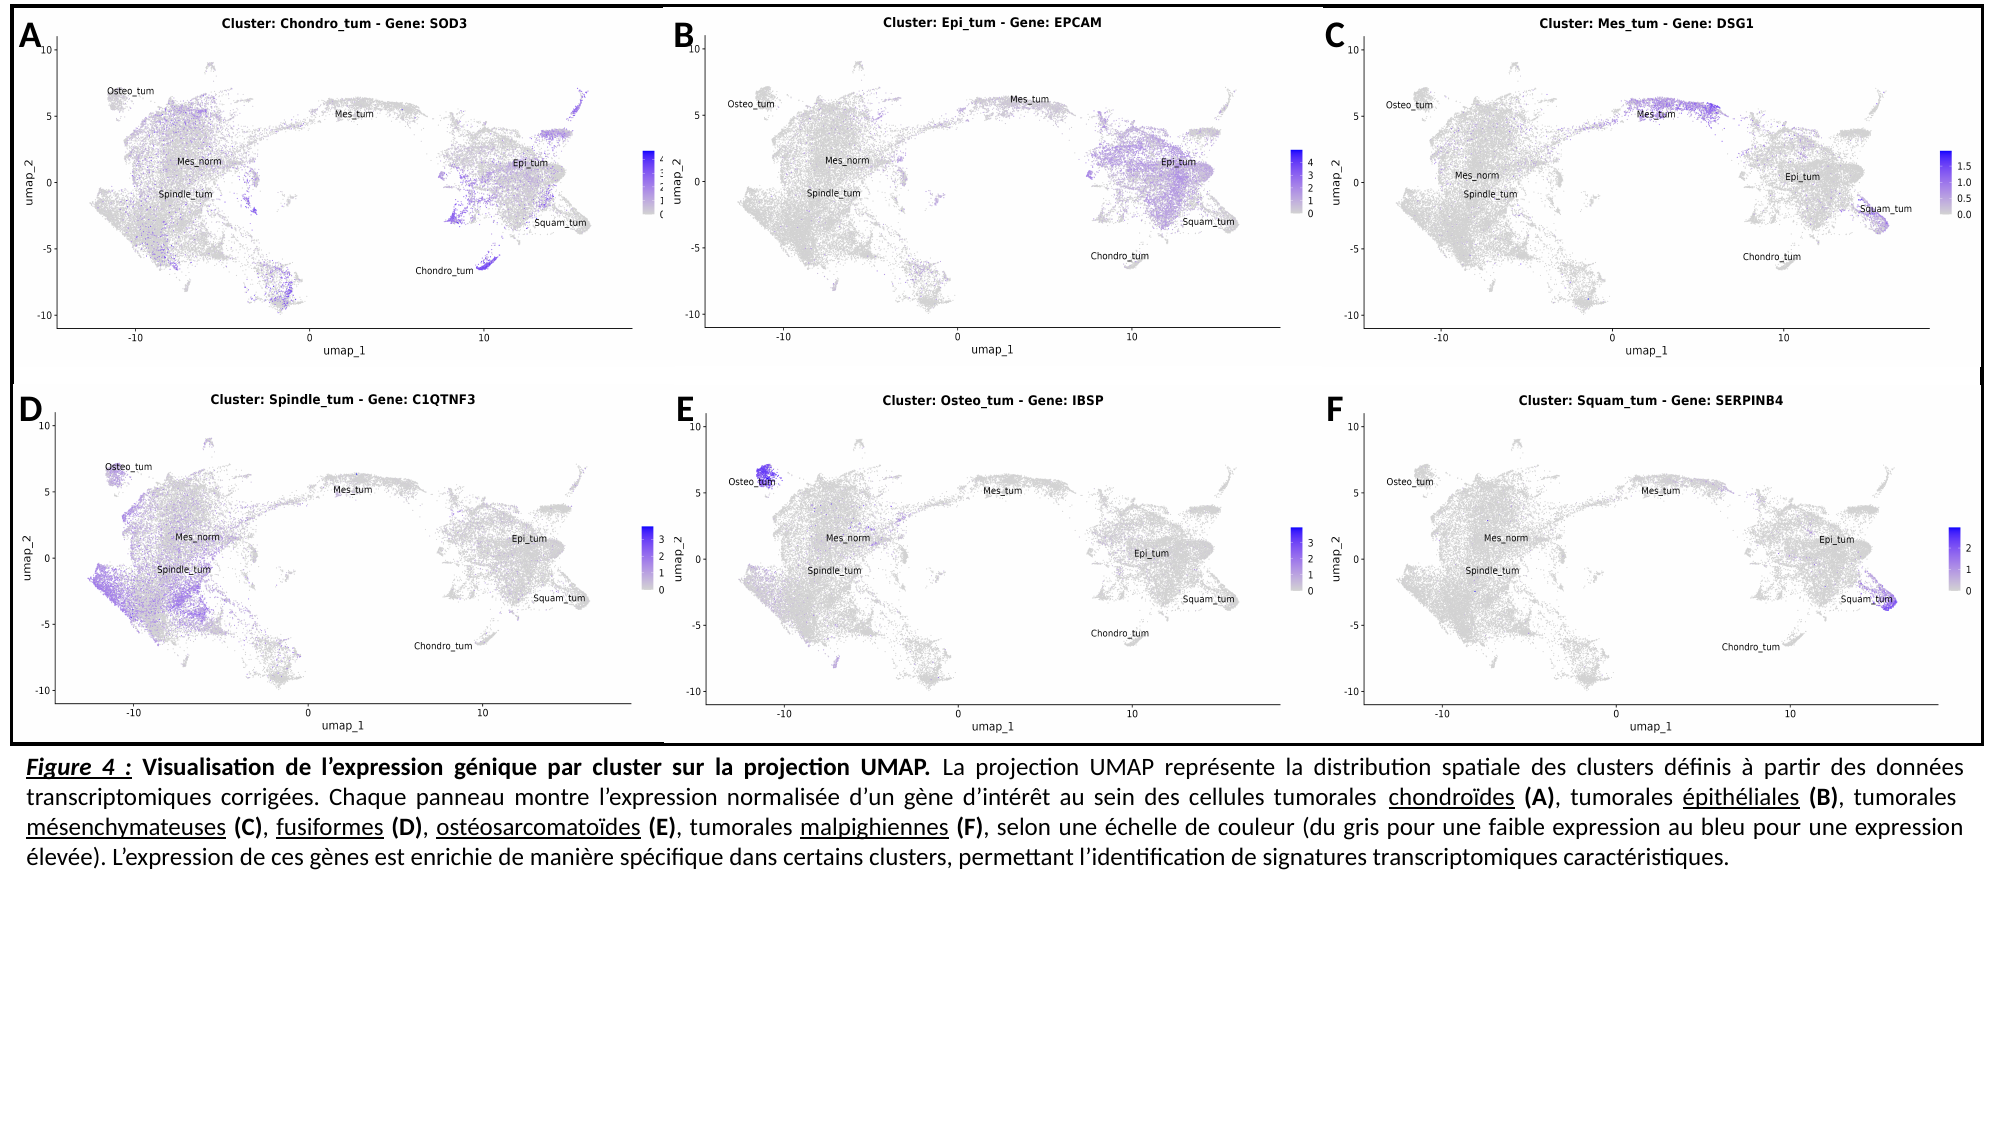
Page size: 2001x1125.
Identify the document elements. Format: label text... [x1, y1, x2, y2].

text_box Figure 4 : Visualisation de l’expression génique par cluster sur la projection UMAP. La projection UMAP représente la distribution spatiale des clusters définis à partir des données transcriptomiques corrigées. Chaque panneau montre l’expression normalisée d’un gène d’intérêt au sein des cellules tumorales chondroïdes (A), tumorales épithéliales (B), tumorales mésenchymateuses (C), fusiformes (D), ostéosarcomatoïdes (E), tumorales malpighiennes (F), selon une échelle de couleur (du gris pour une faible expression au bleu pour une expression élevée). L’expression de ces gènes est enrichie de manière spécifique dans certains clusters, permettant l’identification de signatures transcriptomiques caractéristiques. [11, 746, 1981, 879]
text_box C [1310, 2, 1359, 63]
picture [13, 384, 1981, 743]
picture [15, 7, 1981, 367]
text_box B [658, 2, 707, 63]
text_box A [4, 2, 52, 63]
text_box F [1311, 376, 1360, 437]
text_box E [661, 376, 710, 437]
text_box D [4, 376, 52, 437]
